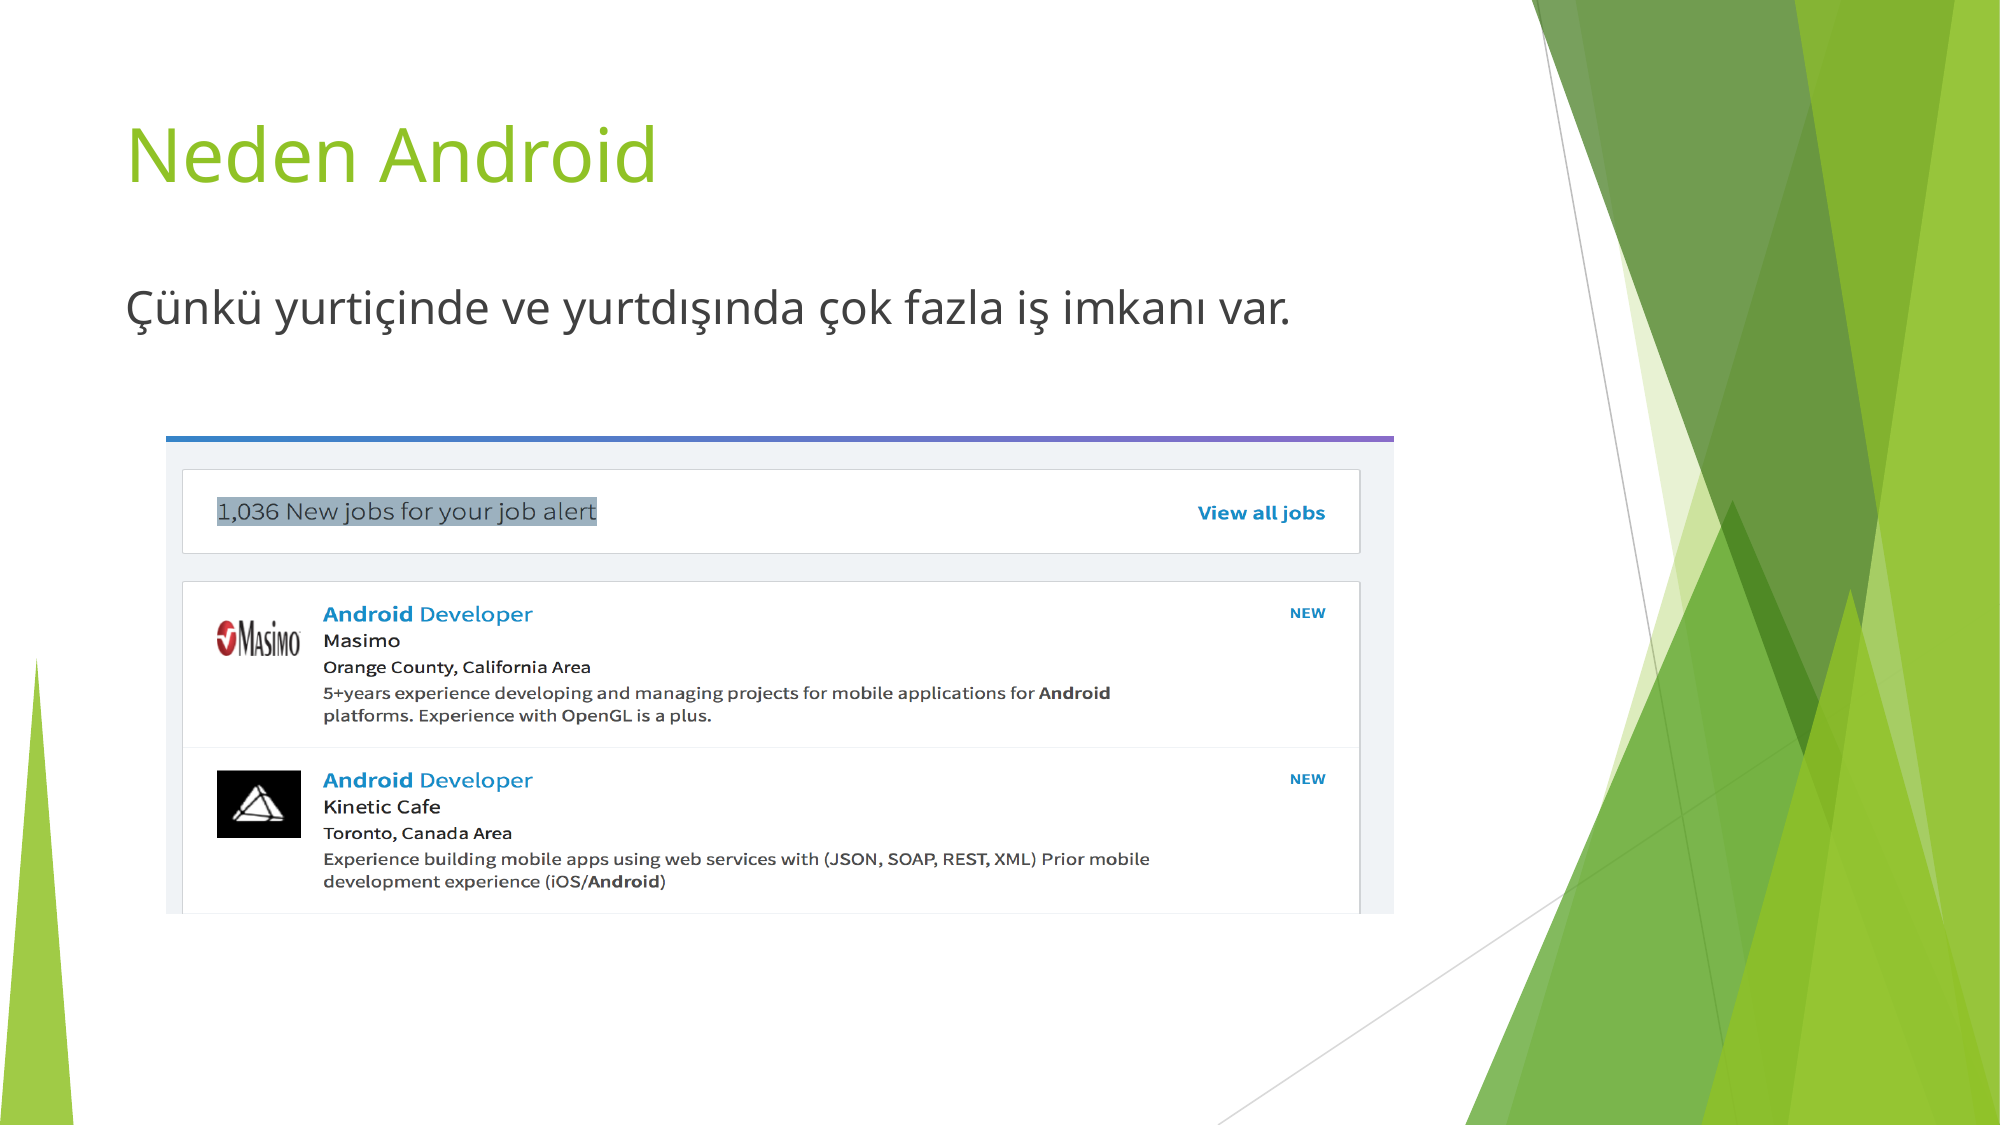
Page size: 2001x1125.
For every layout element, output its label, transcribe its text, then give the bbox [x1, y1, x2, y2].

title Neden Android [111, 99, 1522, 271]
list Çünkü yurtiçinde ve yurtdışında çok fazla iş imkanı var. [111, 271, 1595, 748]
picture [166, 436, 1394, 914]
